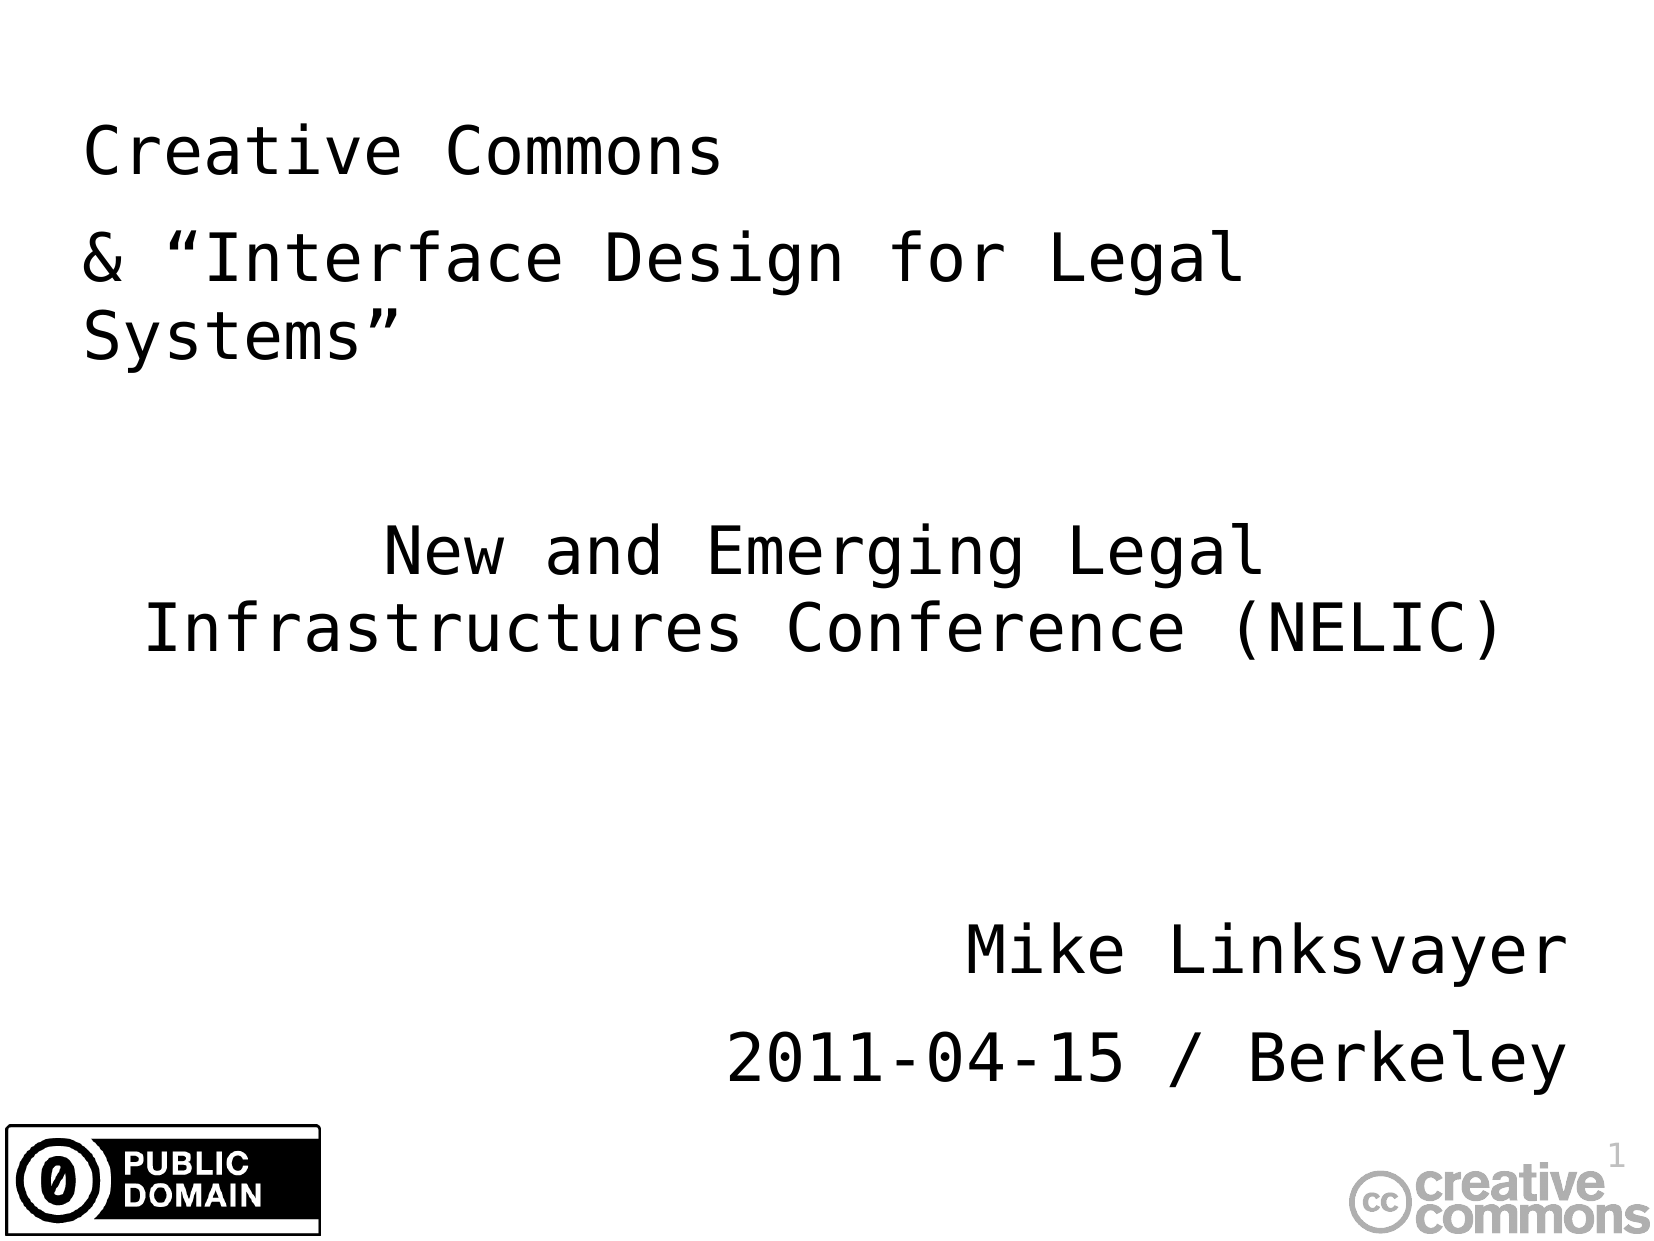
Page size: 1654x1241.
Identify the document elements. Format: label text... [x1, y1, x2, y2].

picture [5, 1124, 321, 1237]
picture [1349, 1162, 1650, 1234]
list Creative Commons & “Interface Design for Legal Systems” New and Emerging Legal Infrastructures Conference (NELIC) Mike Linksvayer 2011-04-15 / Berkeley [82, 112, 1571, 1109]
